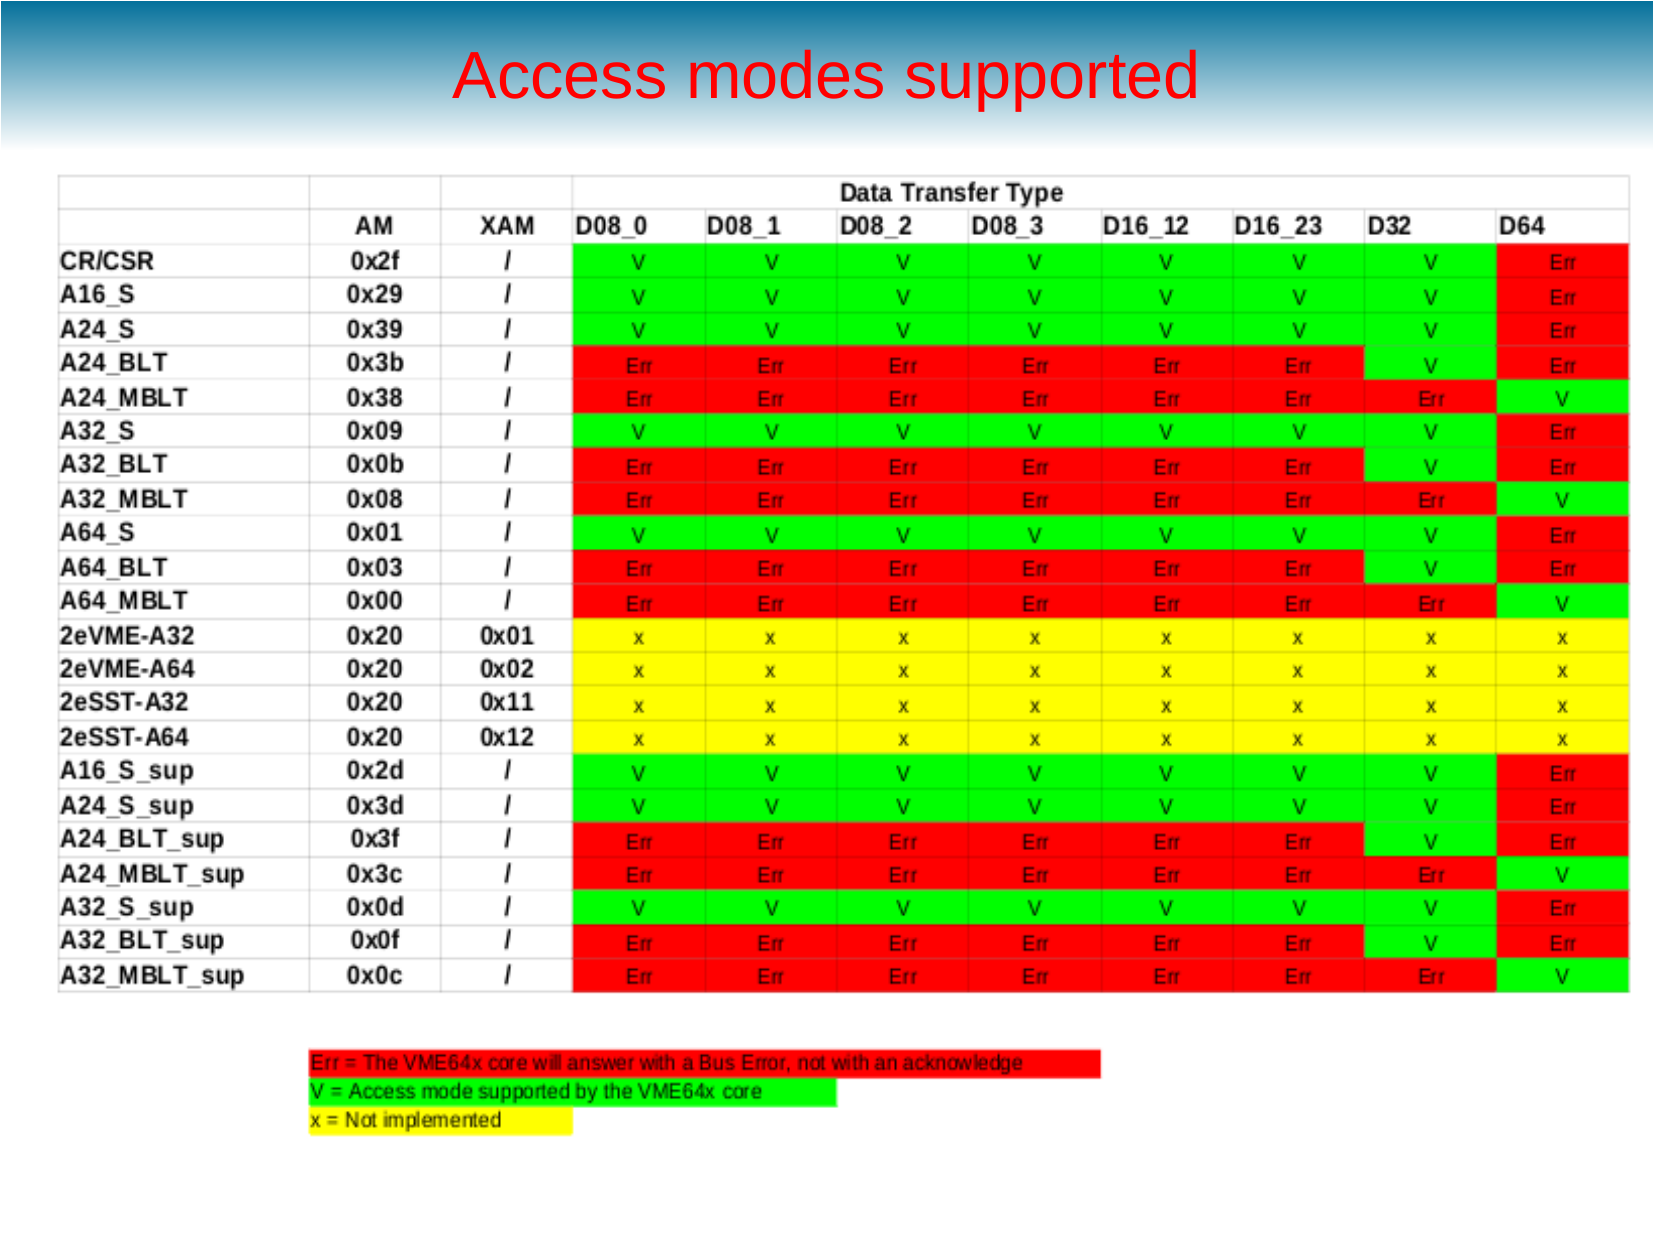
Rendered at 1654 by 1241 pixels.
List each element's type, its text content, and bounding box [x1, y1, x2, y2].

text_box Access modes supported [0, 0, 1654, 151]
picture [34, 149, 1651, 1163]
